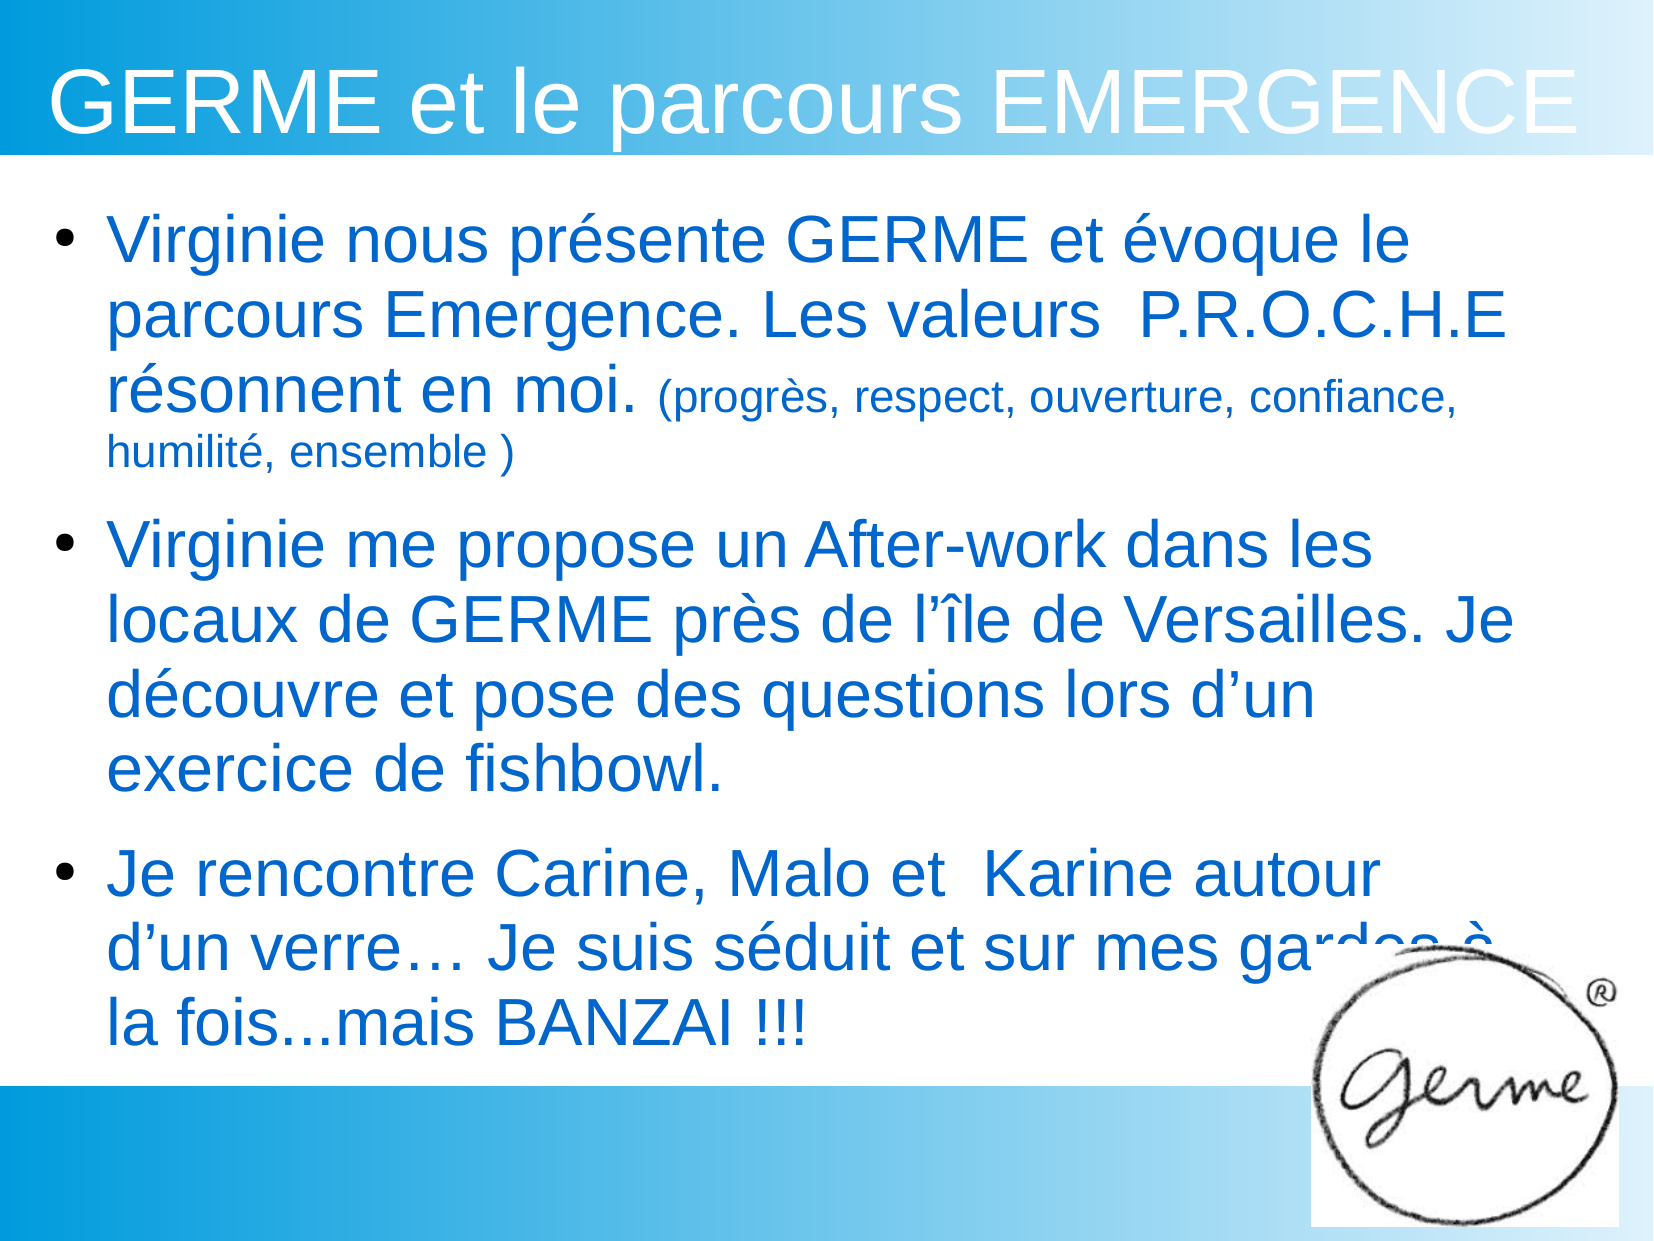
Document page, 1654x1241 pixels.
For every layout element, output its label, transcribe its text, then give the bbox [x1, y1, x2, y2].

picture [1311, 944, 1619, 1227]
list Virginie nous présente GERME et évoque le parcours Emergence. Les valeurs P.R.O.C.H.E résonnent en moi. (progrès, respect, ouverture, confiance, humilité, ensemble ) Virginie me propose un After-work dans les locaux de GERME près de l’île de Versailles. Je découvre et pose des questions lors d’un exercice de fishbowl. Je rencontre Carine, Malo et Karine autour d’un verre… Je suis séduit et sur mes gardes à la fois...mais BANZAI !!! [35, 202, 1524, 922]
title GERME et le parcours EMERGENCE [0, 0, 1630, 205]
